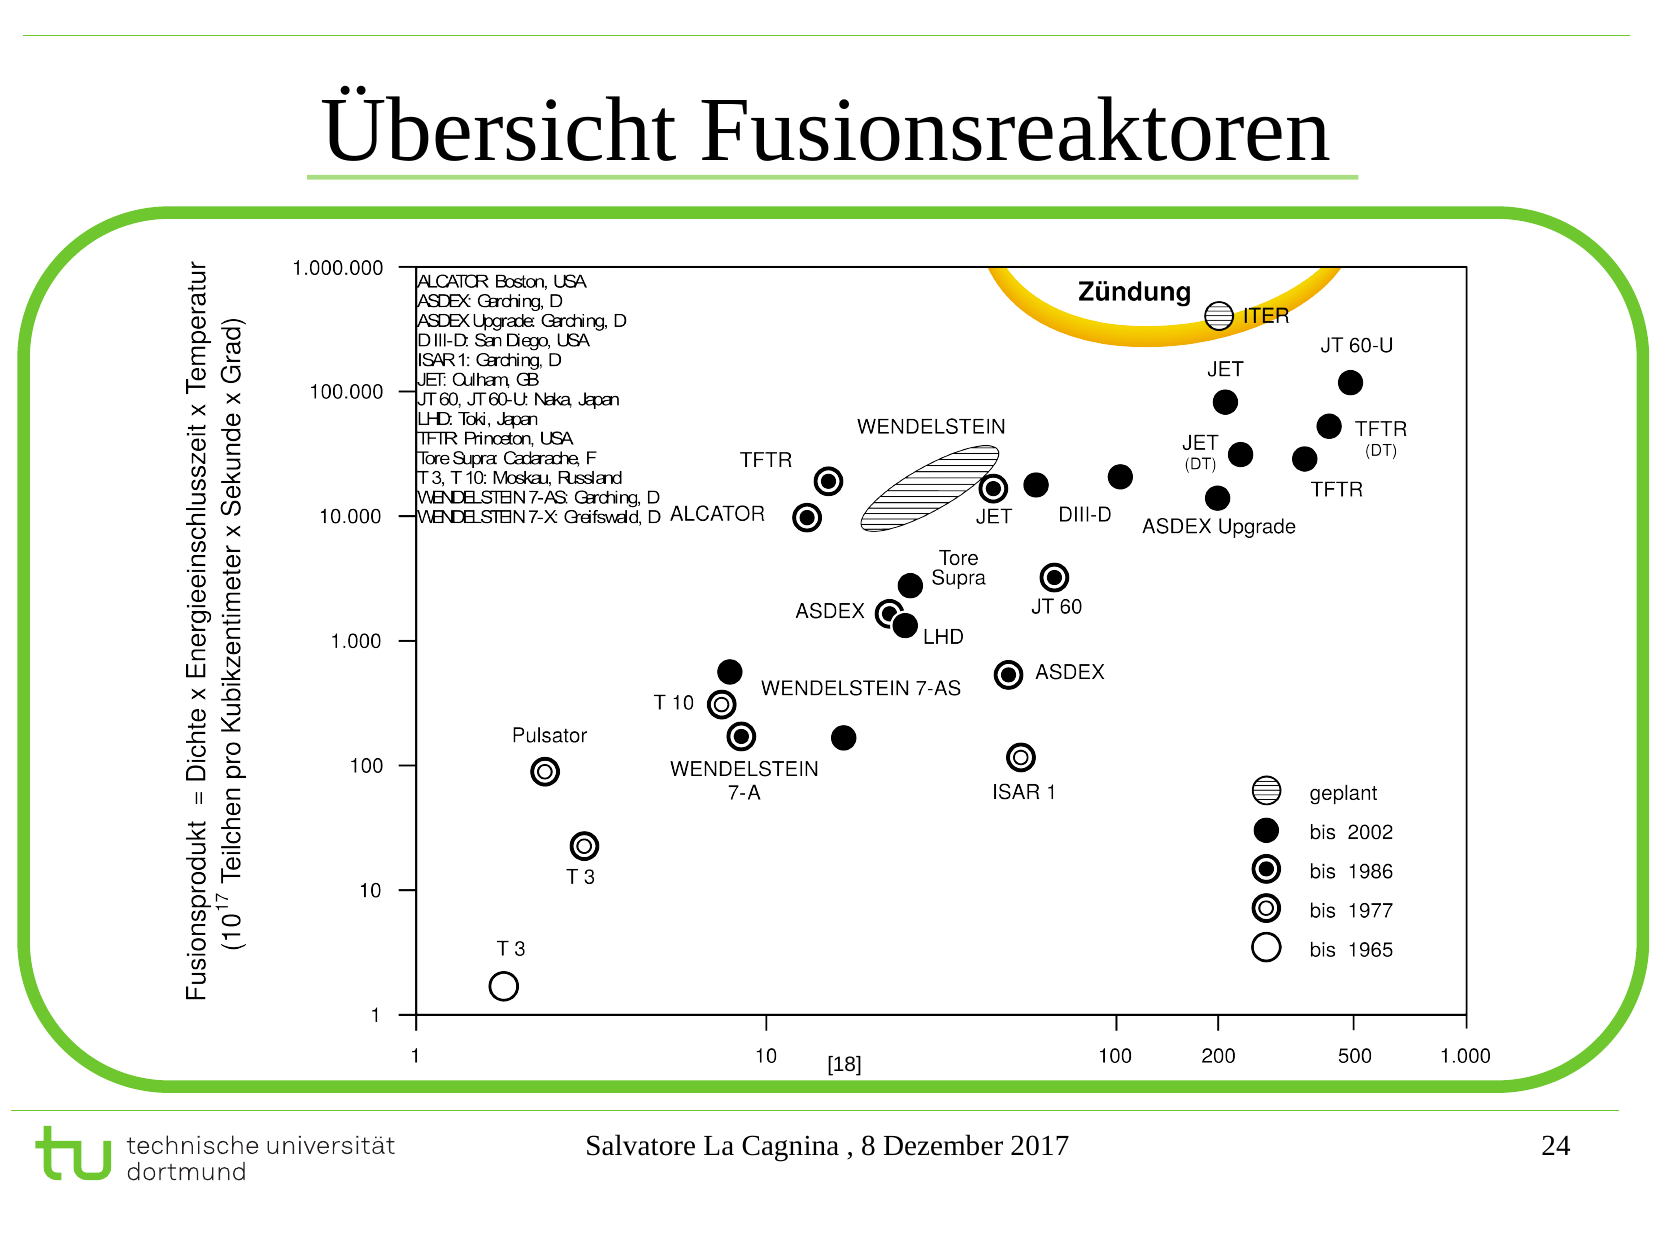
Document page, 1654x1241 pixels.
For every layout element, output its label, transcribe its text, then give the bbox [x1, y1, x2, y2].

title Übersicht Fusionsreaktoren [82, 25, 1571, 233]
chart [35, 1125, 461, 1241]
picture [186, 260, 1490, 1063]
text_box [23, 212, 1643, 1087]
text_box [18] [744, 1045, 945, 1140]
